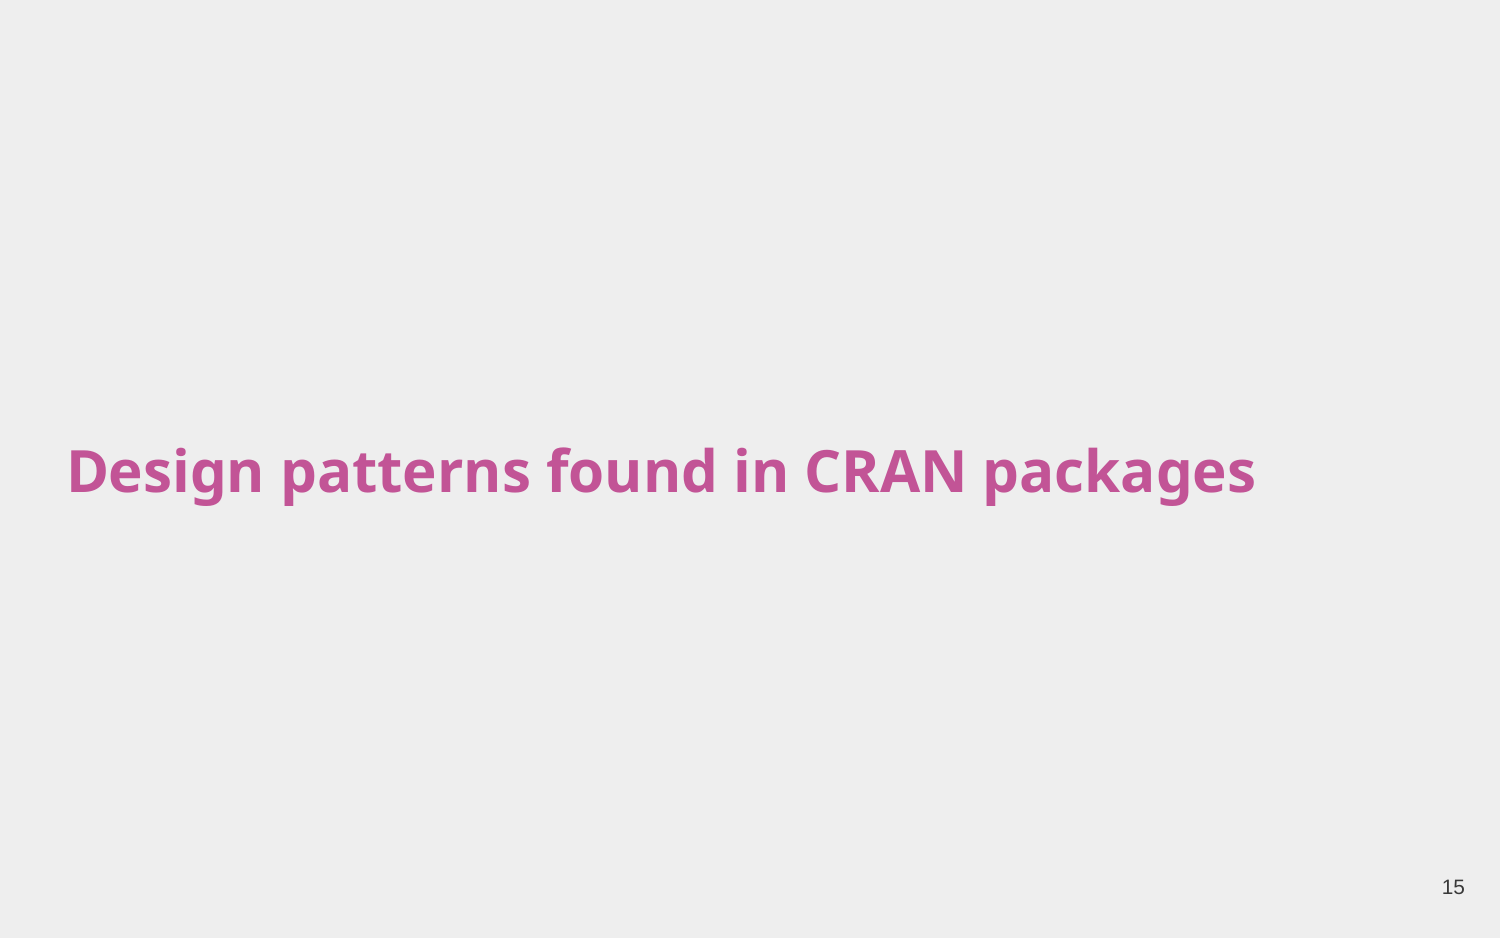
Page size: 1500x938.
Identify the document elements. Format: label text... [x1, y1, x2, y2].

slide_number <number> [1389, 849, 1480, 922]
title Design patterns found in CRAN packages [51, 392, 1449, 546]
